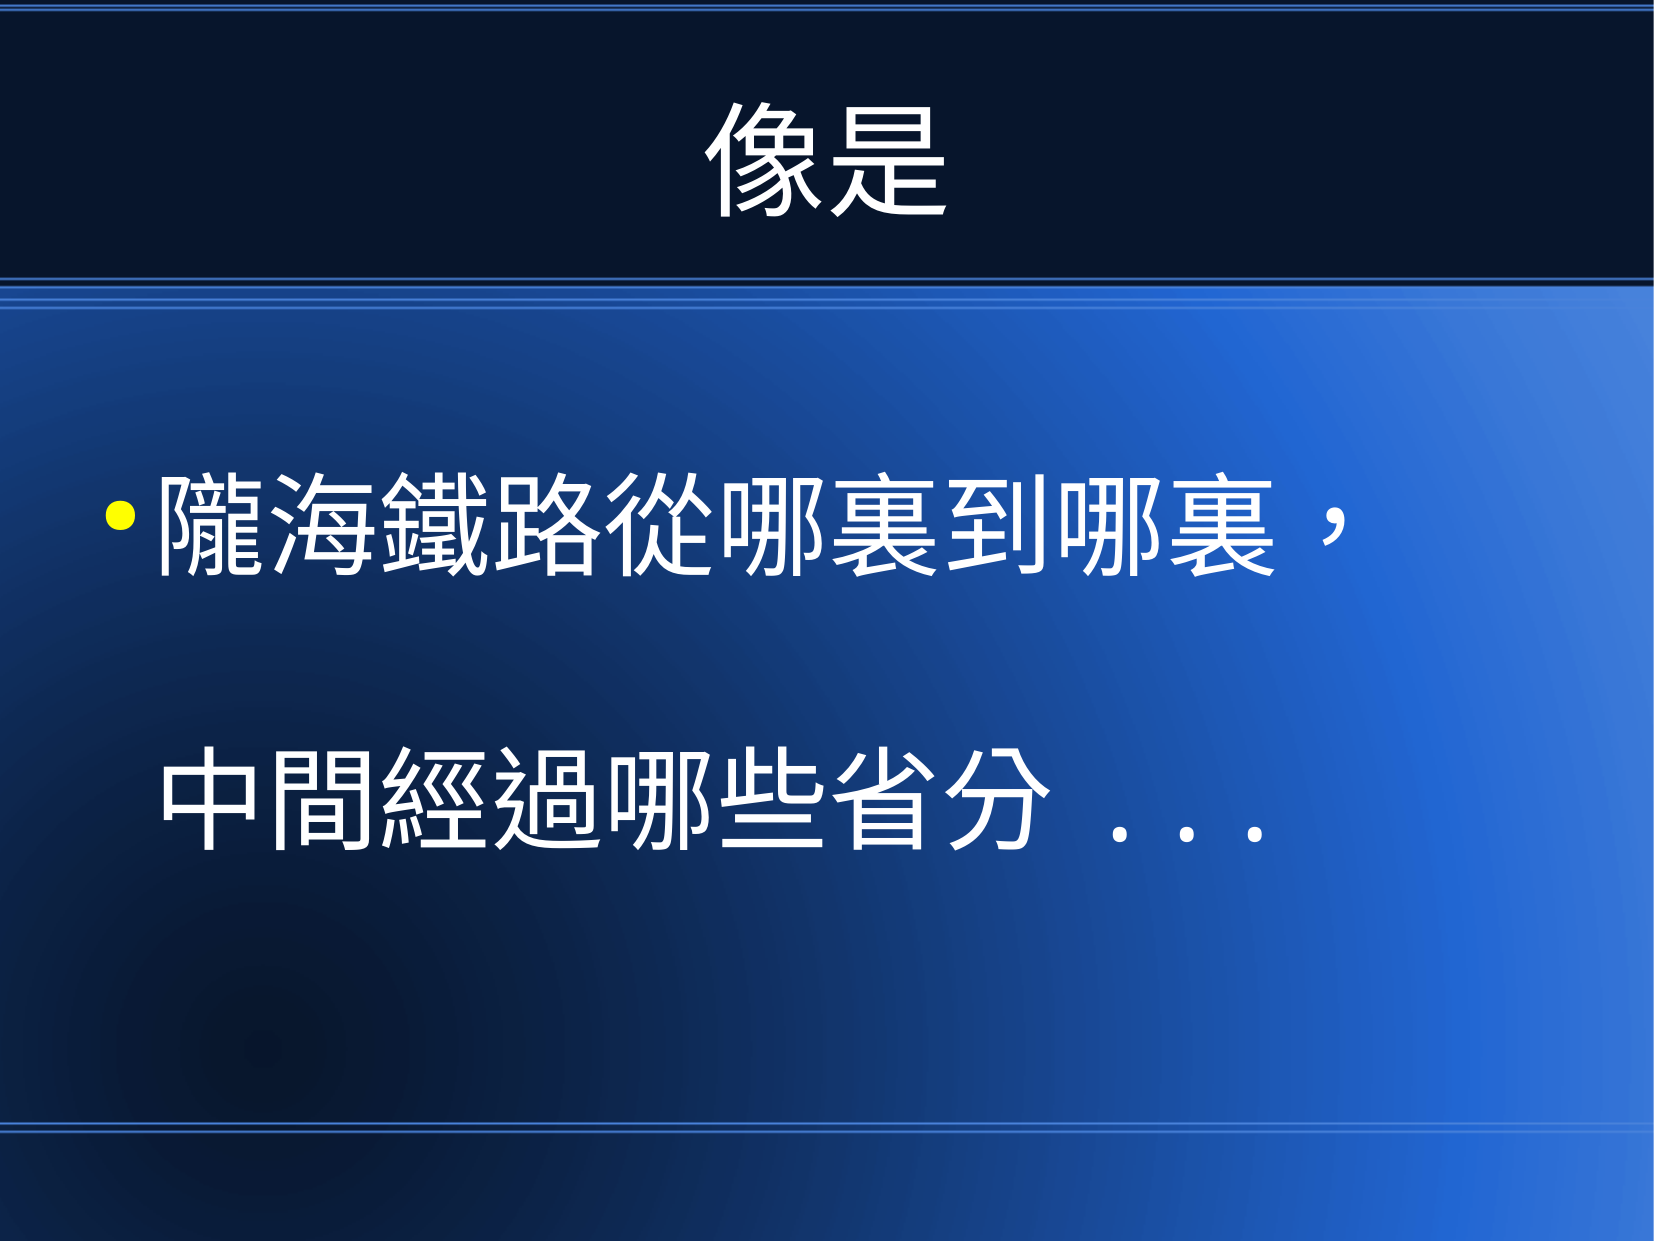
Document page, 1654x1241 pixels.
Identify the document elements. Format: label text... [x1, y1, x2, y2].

list 隴海鐵路從哪裏到哪裏， 中間經過哪些省分... [82, 355, 1571, 1241]
picture [0, 0, 1654, 1241]
title 像是 [82, 49, 1571, 257]
